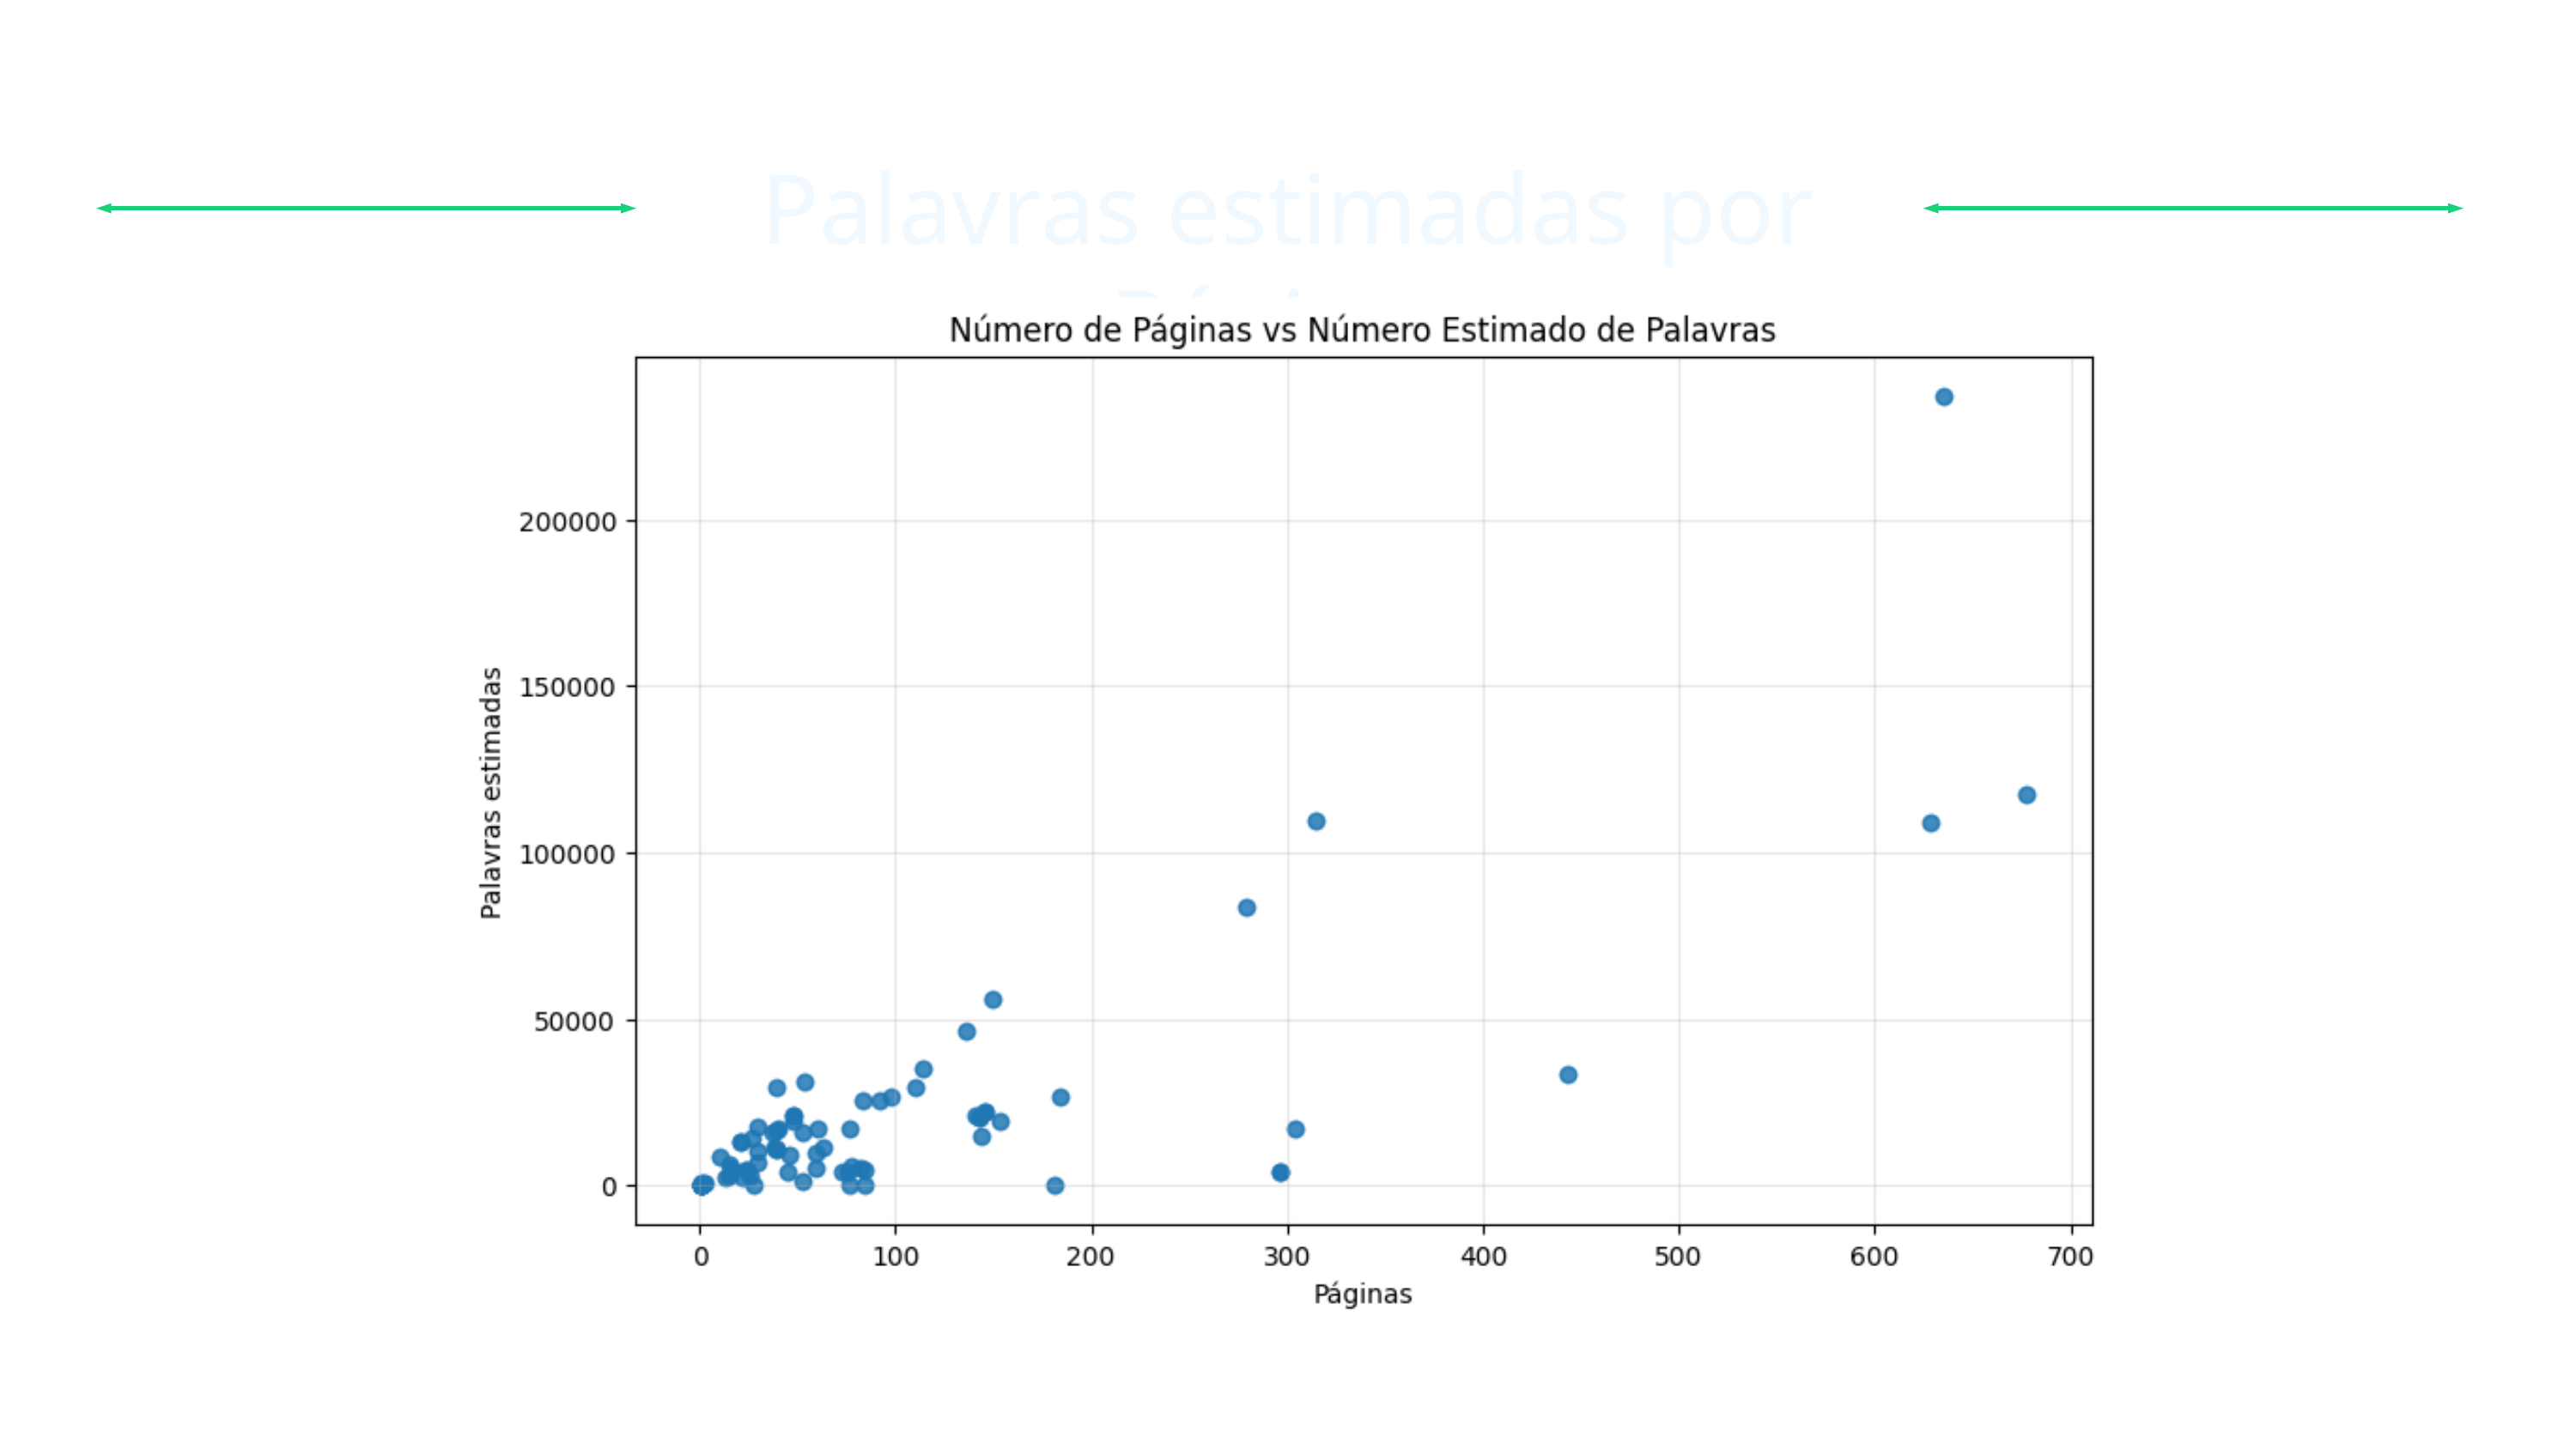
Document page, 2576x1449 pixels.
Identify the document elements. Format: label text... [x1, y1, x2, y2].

picture [463, 297, 2113, 1326]
text_box Palavras estimadas por Páginas [635, 148, 1941, 265]
